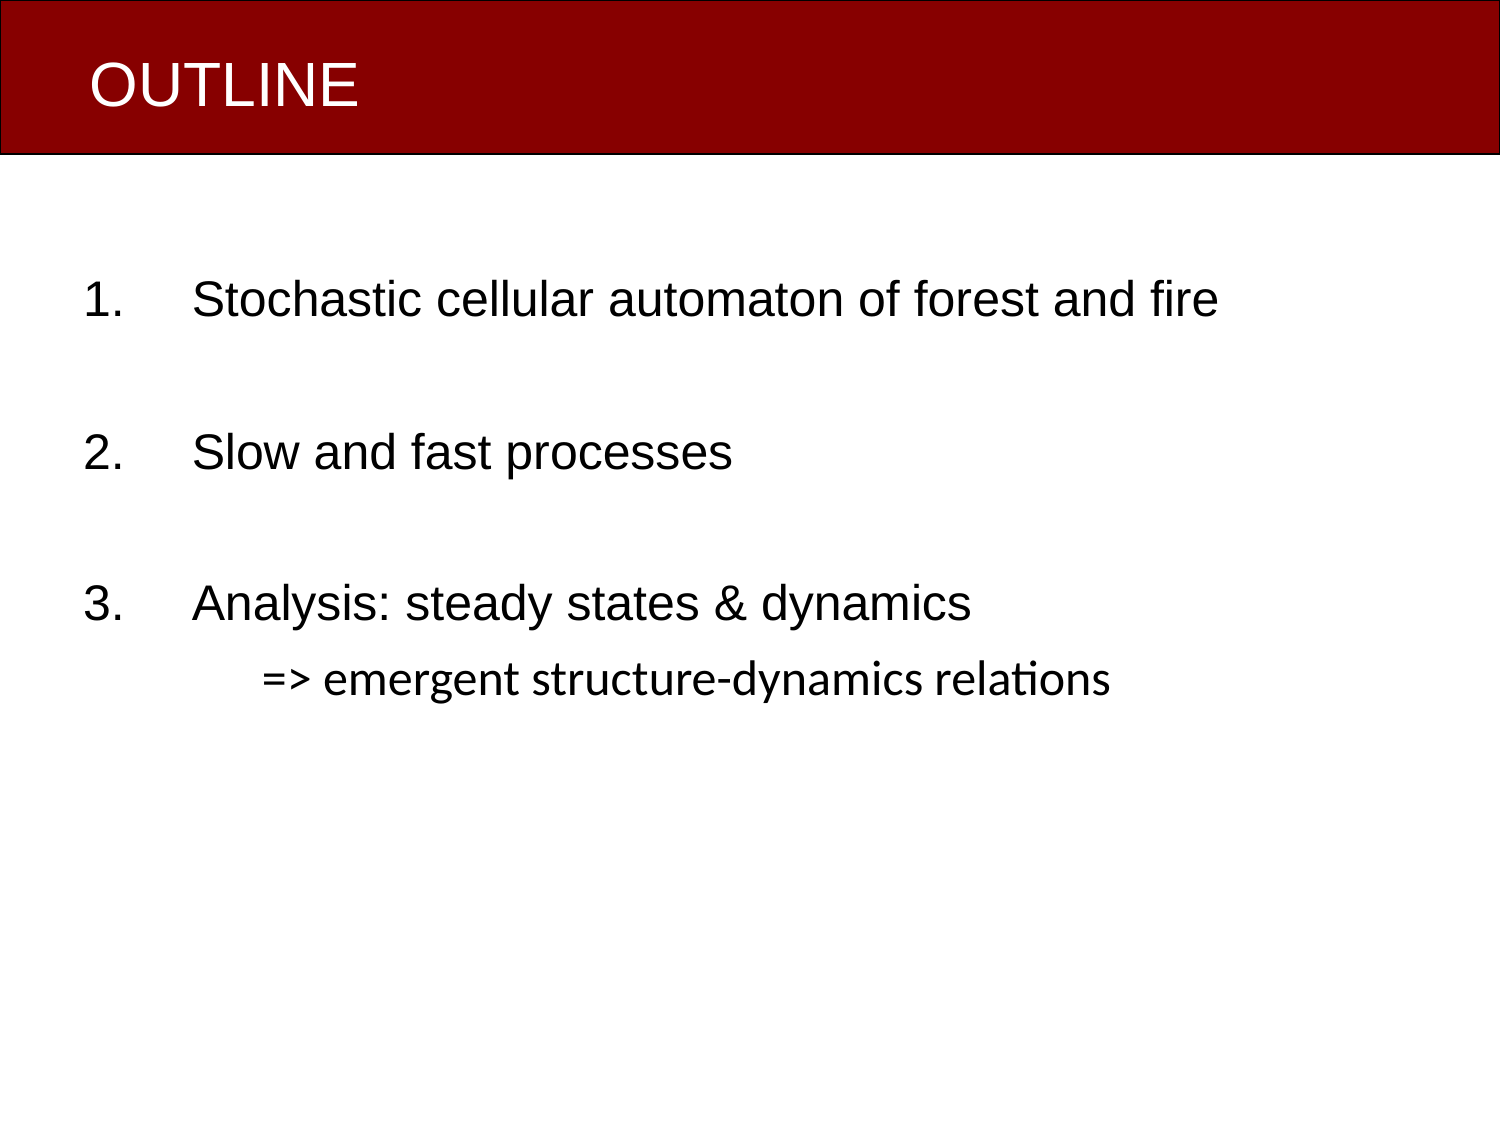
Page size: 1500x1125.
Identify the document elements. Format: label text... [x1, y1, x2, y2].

text_box [0, 0, 1500, 154]
list Stochastic cellular automaton of forest and fire Slow and fast processes Analysis: steady states & dynamics => emergent structure-dynamics relations [65, 271, 1500, 1031]
title OUTLINE [74, 3, 1425, 160]
